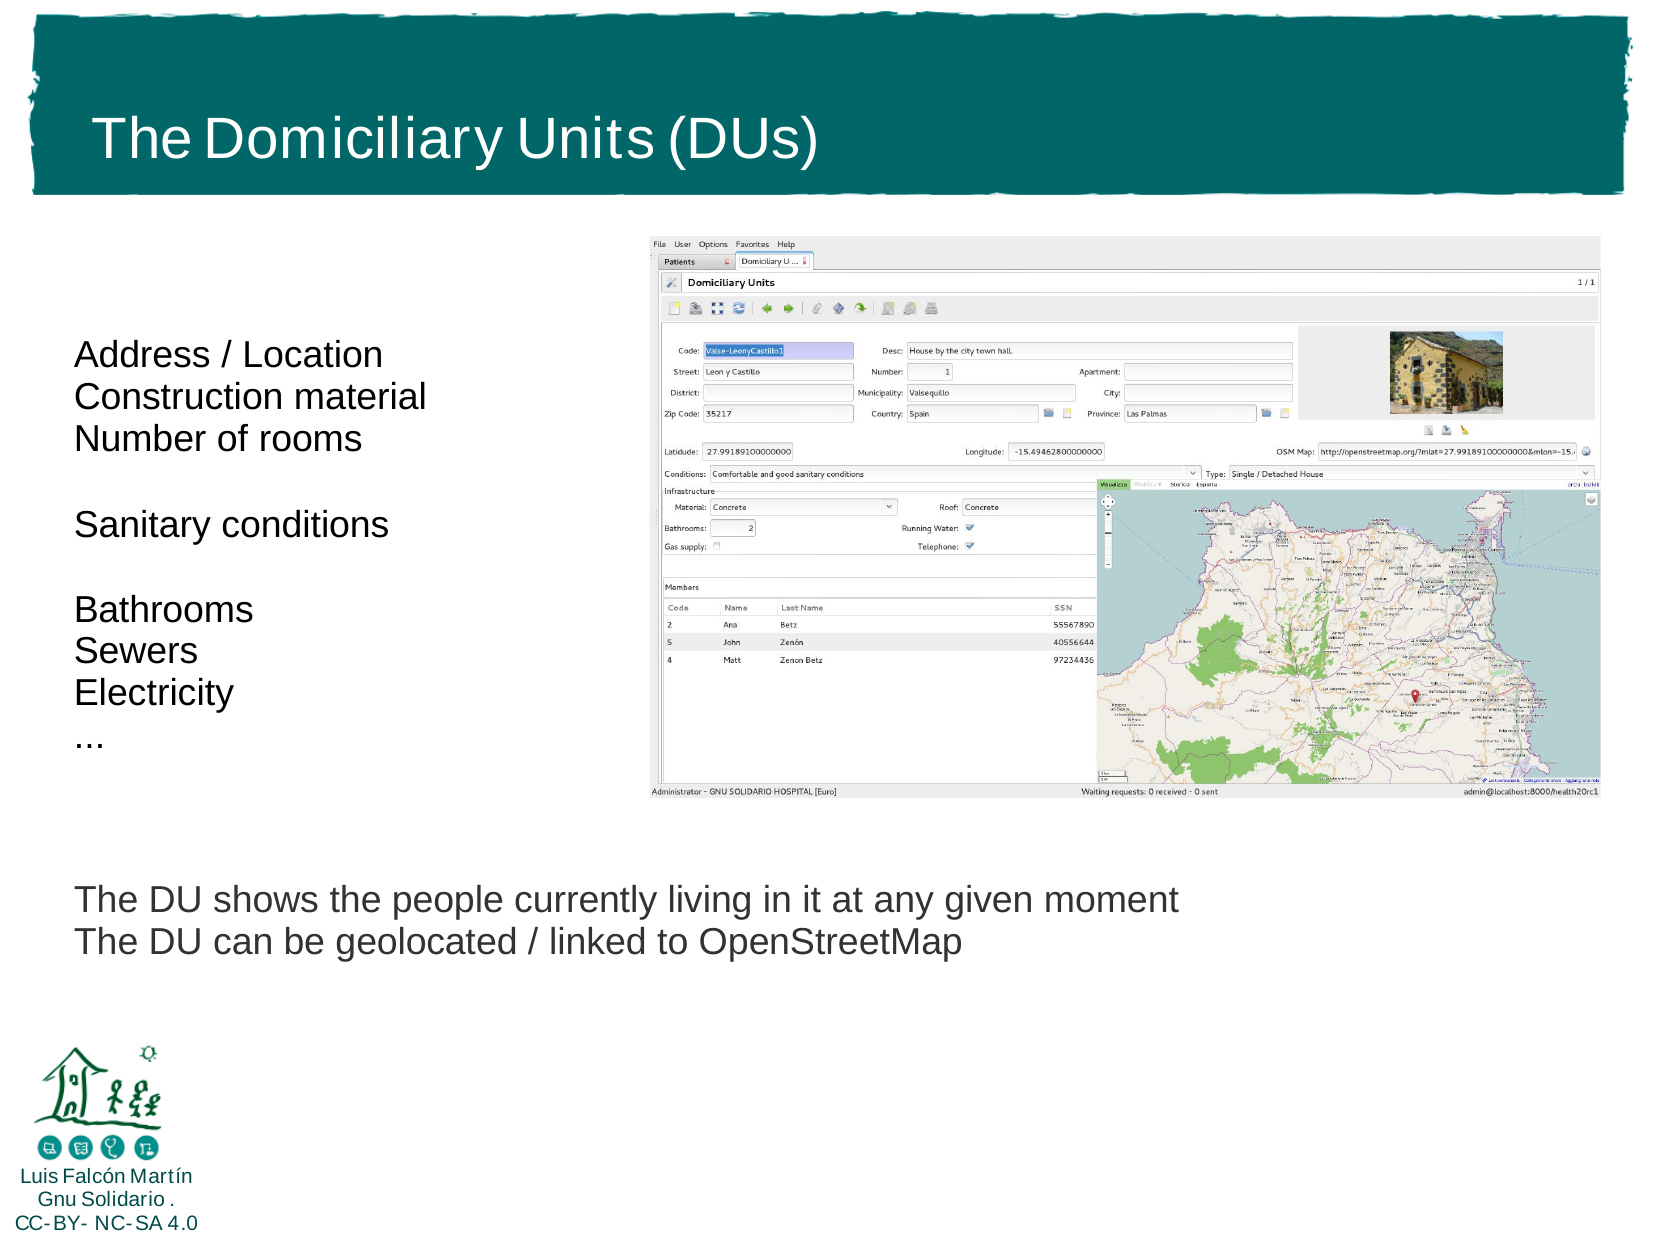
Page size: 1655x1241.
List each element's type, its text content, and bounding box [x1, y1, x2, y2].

text_box [650, 236, 1601, 797]
text_box Address / Location Construction material Number of rooms Sanitary conditions Bathrooms Sewers Electricity ... [71, 333, 430, 757]
picture [0, 0, 1654, 1211]
text_box The DU shows the people currently living in it at any given moment The DU can be geolocated / linked to OpenStreetMap [71, 877, 1183, 962]
title TheDomiciliaryUnits(DUs) [48, 74, 1607, 179]
text_box LuisFalcónMartín GnuSolidario. CC-BY-NC-SA4.0 [0, 1157, 213, 1241]
